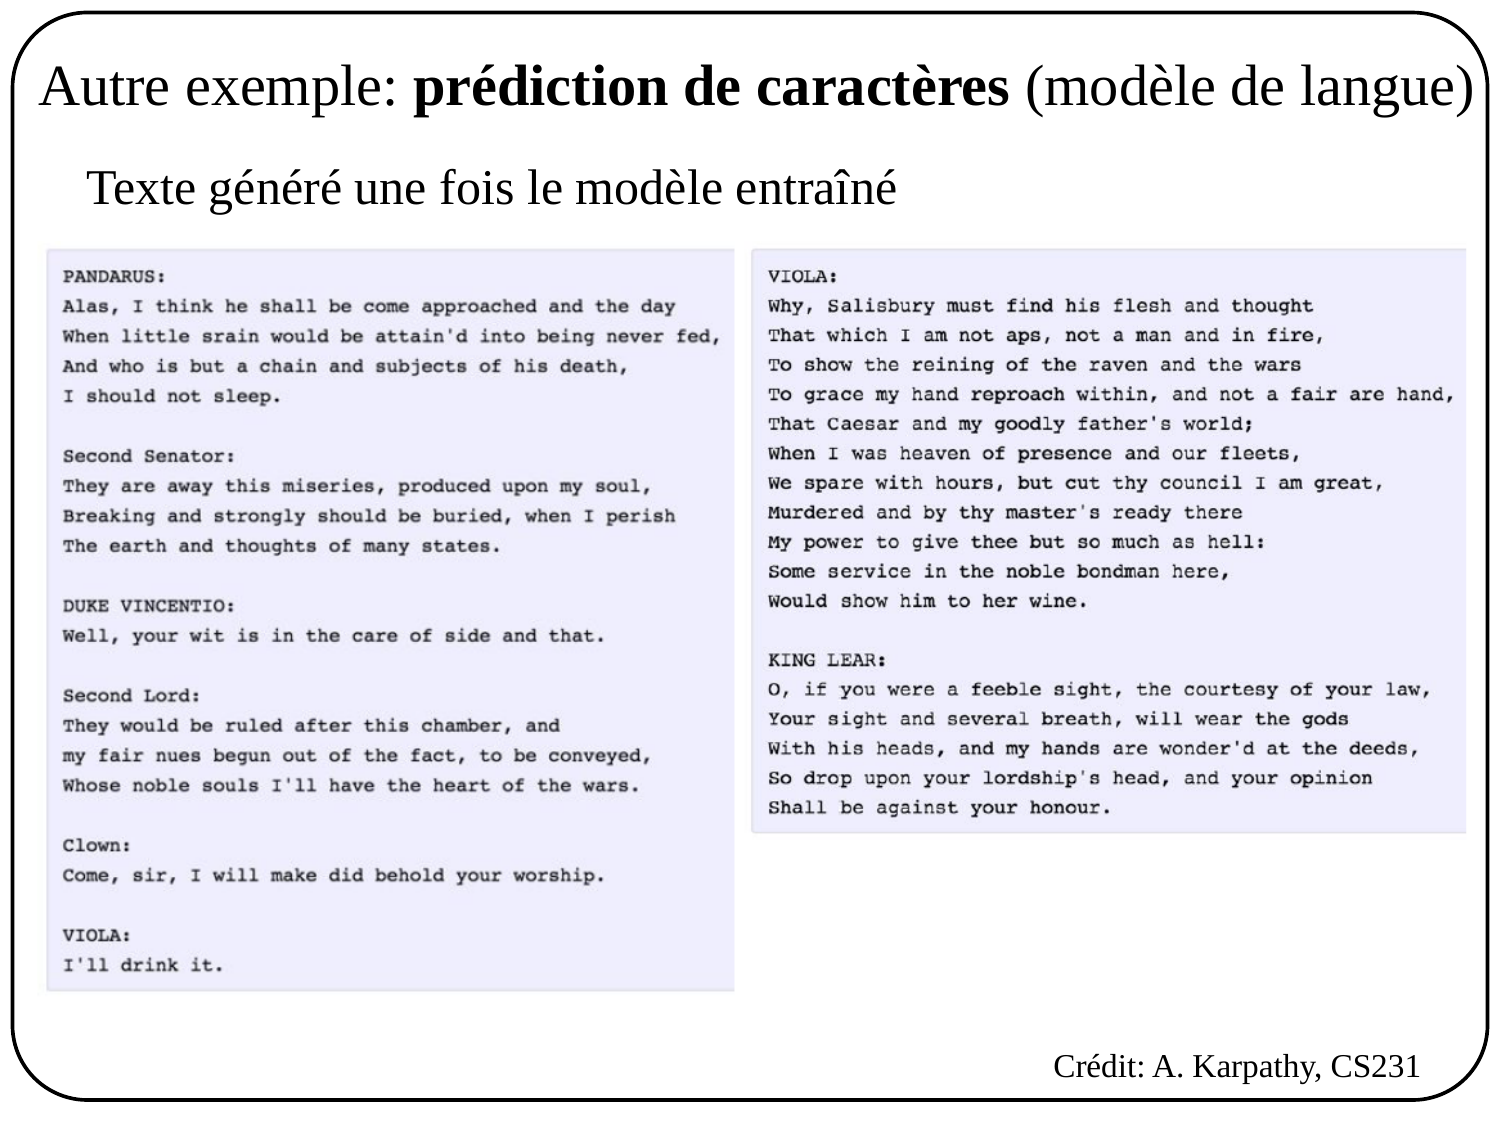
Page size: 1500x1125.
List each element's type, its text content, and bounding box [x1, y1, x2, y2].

text_box Crédit: A. Karpathy, CS231 [1038, 1037, 1446, 1092]
text_box Texte généré une fois le modèle entraîné [71, 146, 913, 222]
chart [37, 243, 1477, 1001]
text_box Autre exemple: prédiction de caractères (modèle de langue) [23, 40, 1491, 125]
picture [35, 241, 1473, 998]
